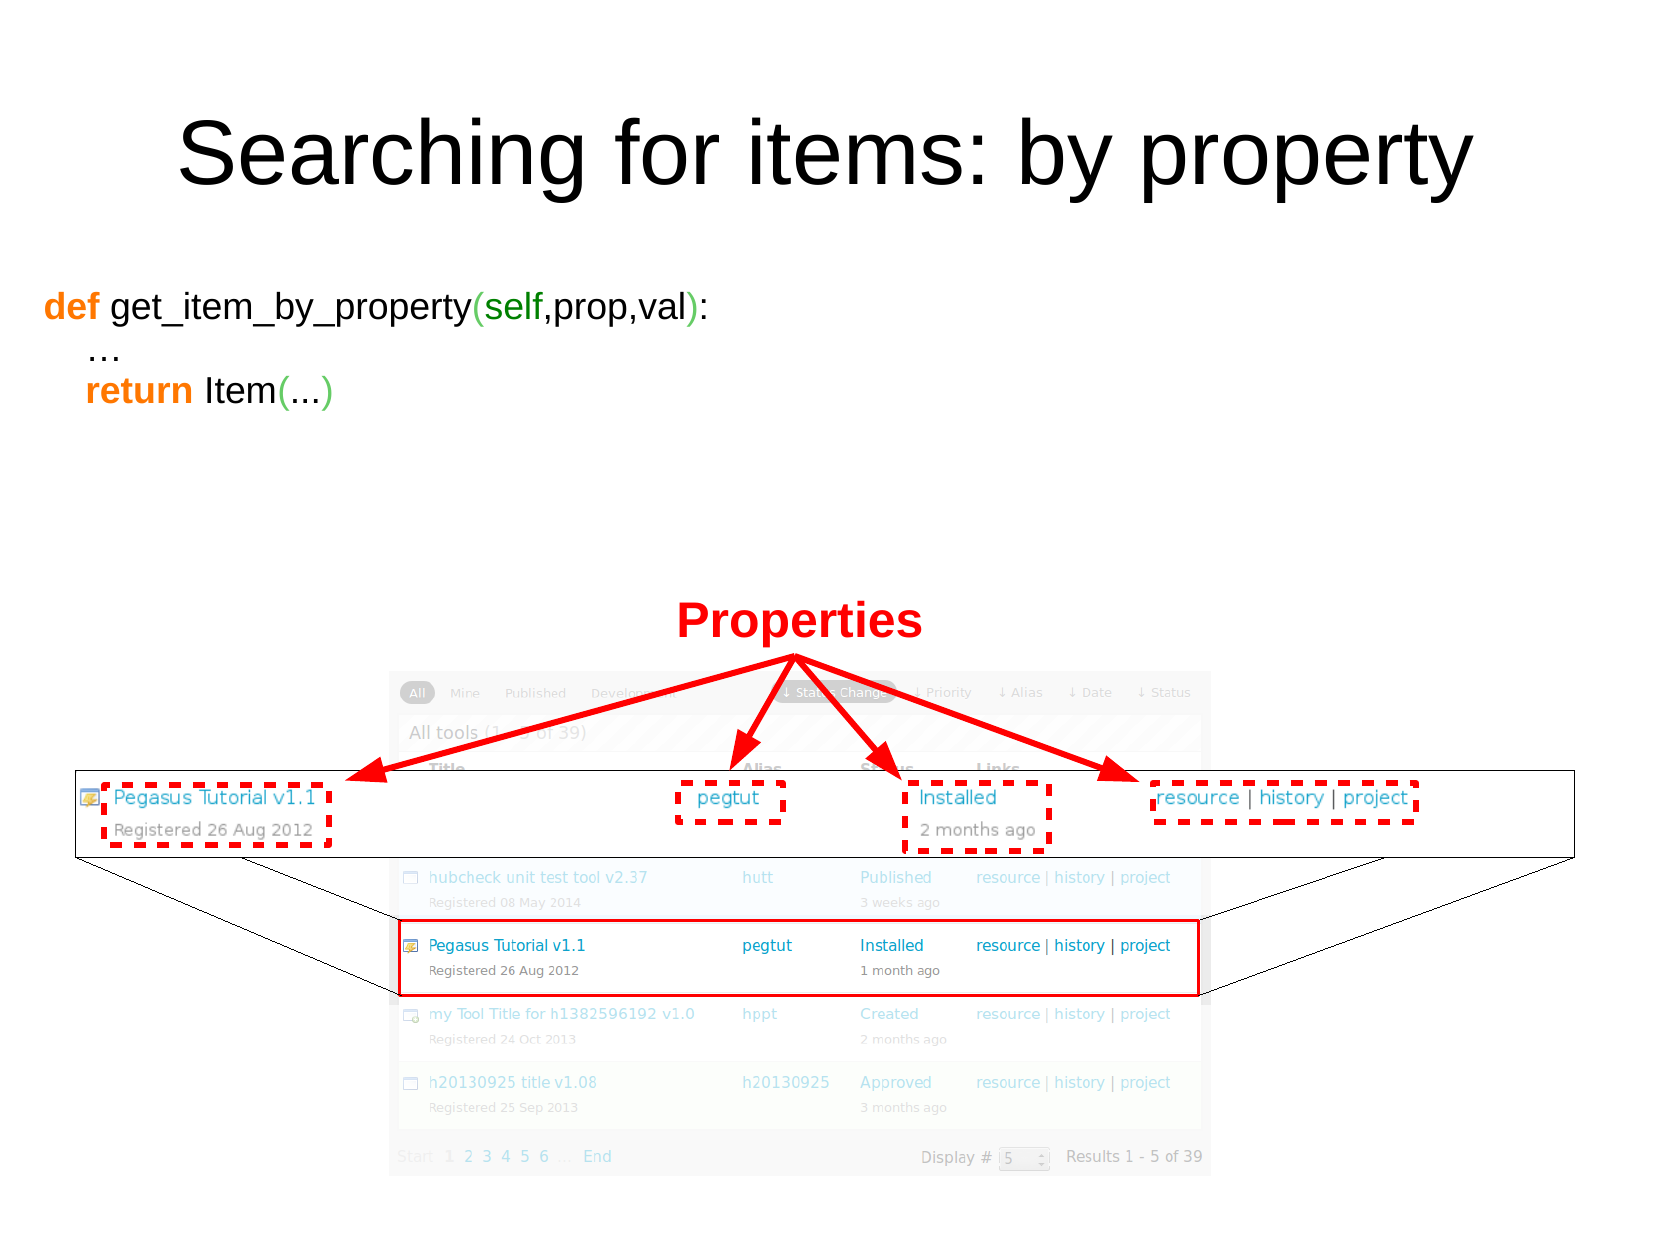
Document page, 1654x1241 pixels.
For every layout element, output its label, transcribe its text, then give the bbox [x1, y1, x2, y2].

text_box [359, 858, 1245, 916]
picture [389, 916, 1211, 1005]
text_box def get_item_by_property(self,prop,val): … return Item(...) [28, 277, 725, 461]
text_box [809, 655, 1245, 770]
title Searching for items: by property [82, 49, 1571, 257]
text_box [359, 1005, 1245, 1181]
text_box Properties [661, 585, 939, 657]
picture [75, 770, 1575, 858]
text_box [732, 663, 882, 770]
text_box [808, 665, 1095, 770]
text_box [359, 655, 776, 770]
text_box [398, 662, 787, 770]
